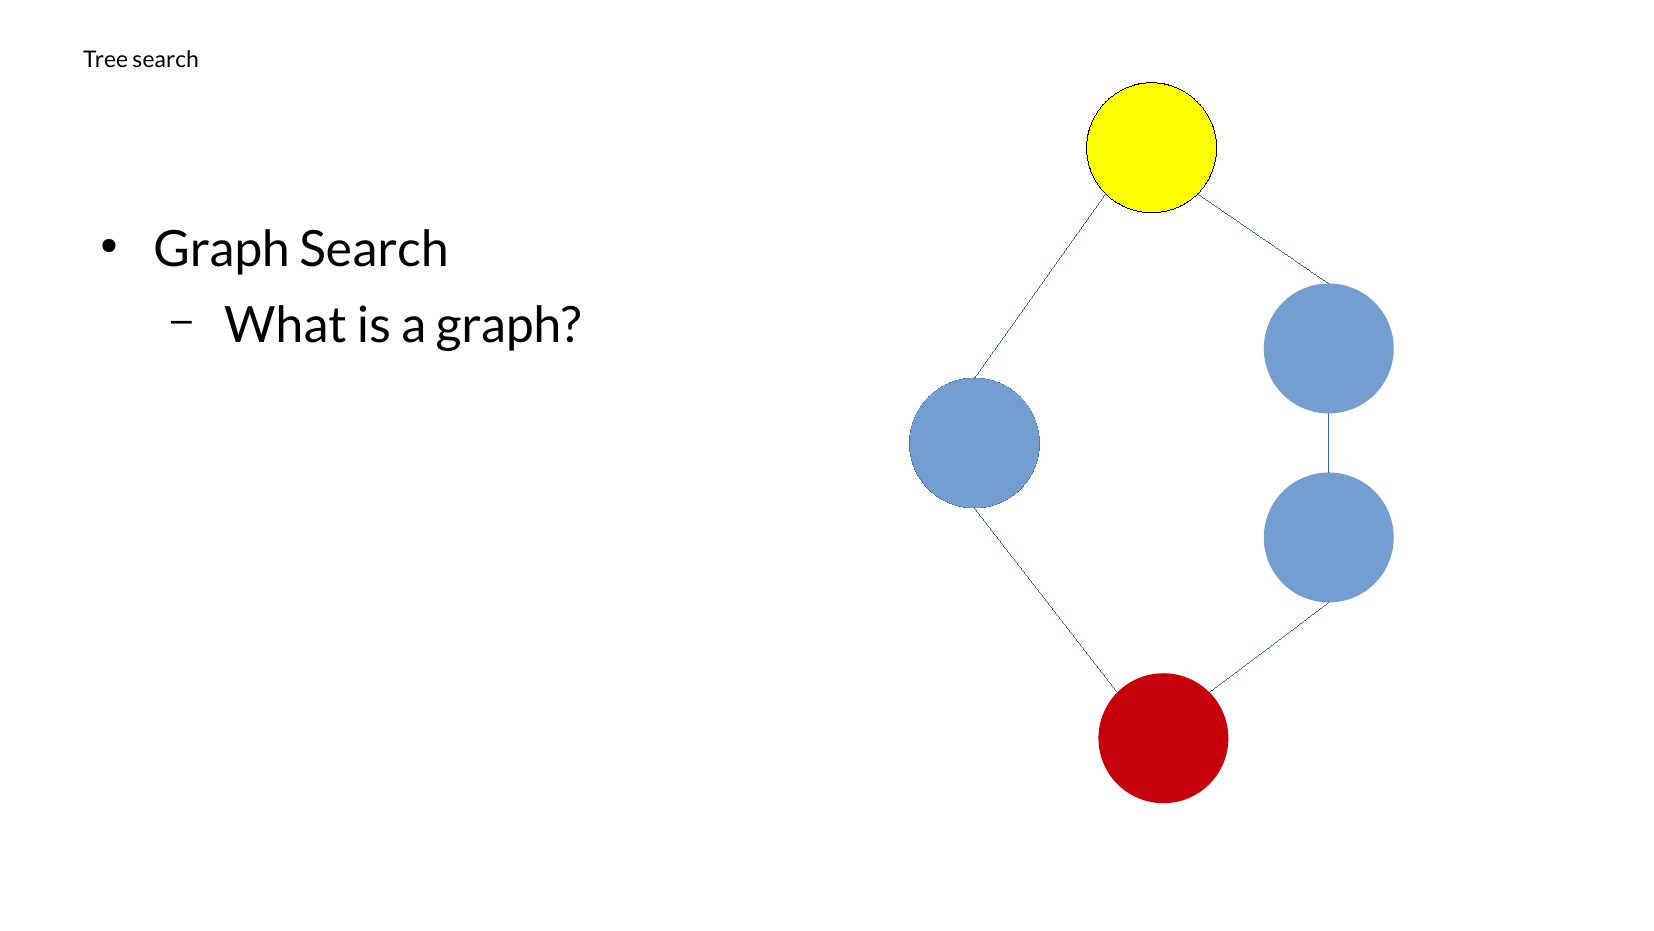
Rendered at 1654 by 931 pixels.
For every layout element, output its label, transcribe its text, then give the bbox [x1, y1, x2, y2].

text_box [1098, 673, 1229, 804]
text_box [1086, 82, 1217, 213]
text_box [1263, 472, 1394, 603]
list Graph Search What is a graph? [82, 217, 809, 839]
text_box [1263, 283, 1394, 414]
title Tree search [83, 0, 1571, 119]
text_box [909, 377, 1040, 508]
